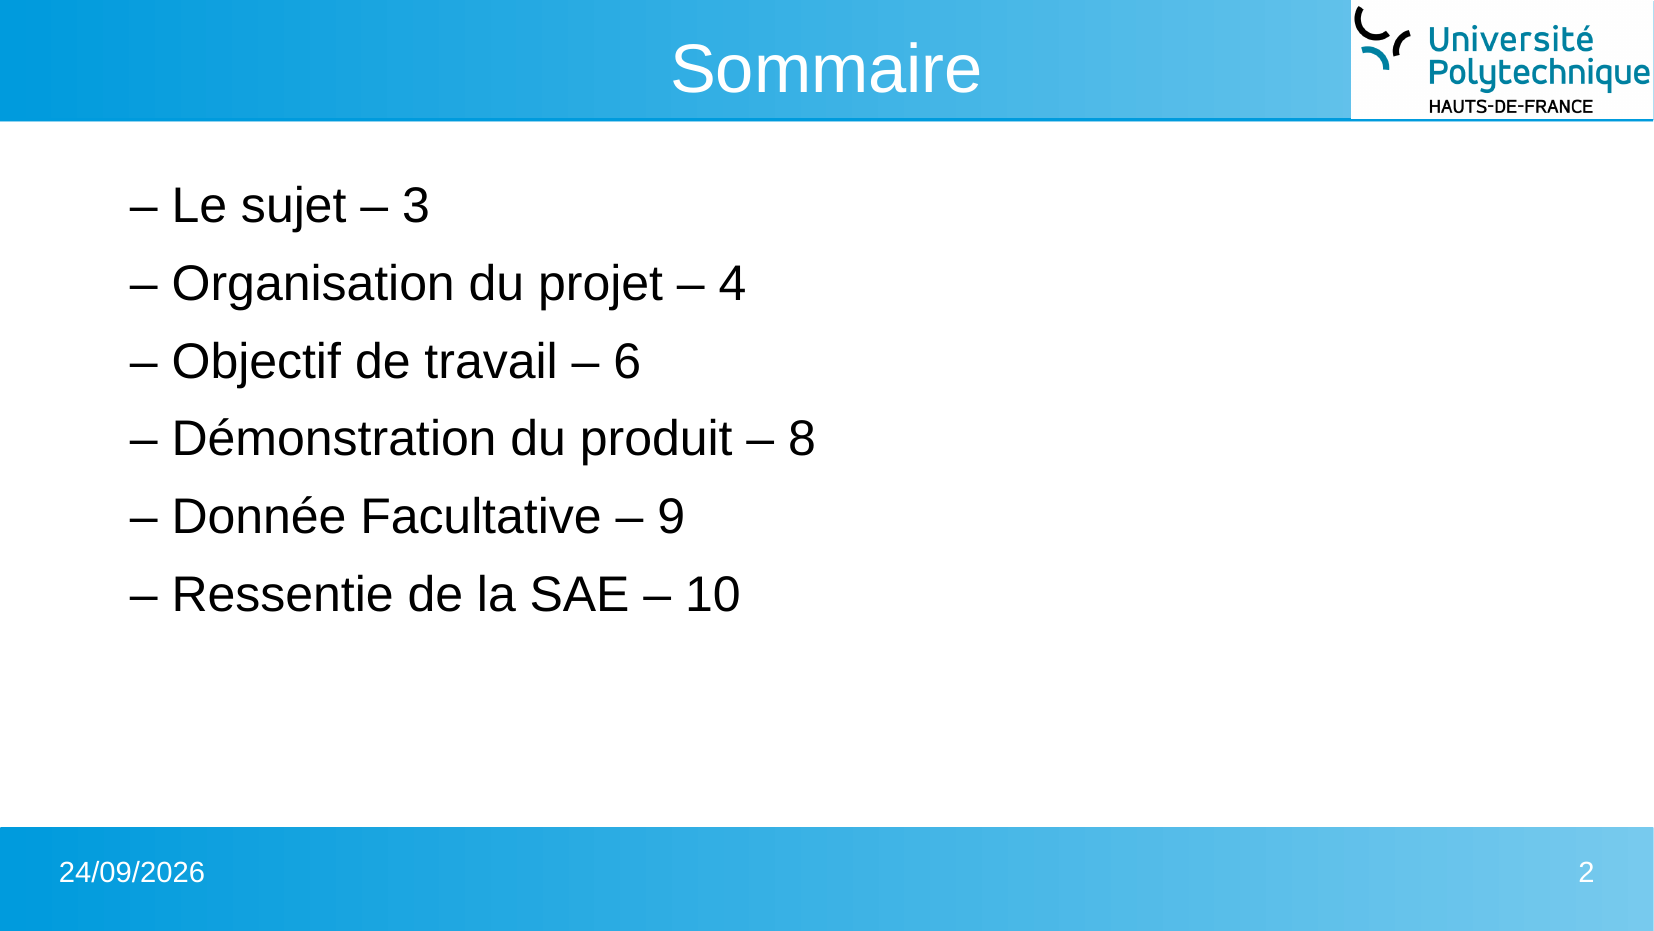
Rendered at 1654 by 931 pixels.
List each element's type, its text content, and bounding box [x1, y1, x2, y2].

picture [1351, 0, 1654, 118]
list – Le sujet – 3 – Organisation du projet – 4 – Objectif de travail – 6 – Démonstration du produit – 8 – Donnée Facultative – 9 – Ressentie de la SAE – 10 [59, 177, 1595, 768]
title Sommaire [59, 29, 1351, 108]
